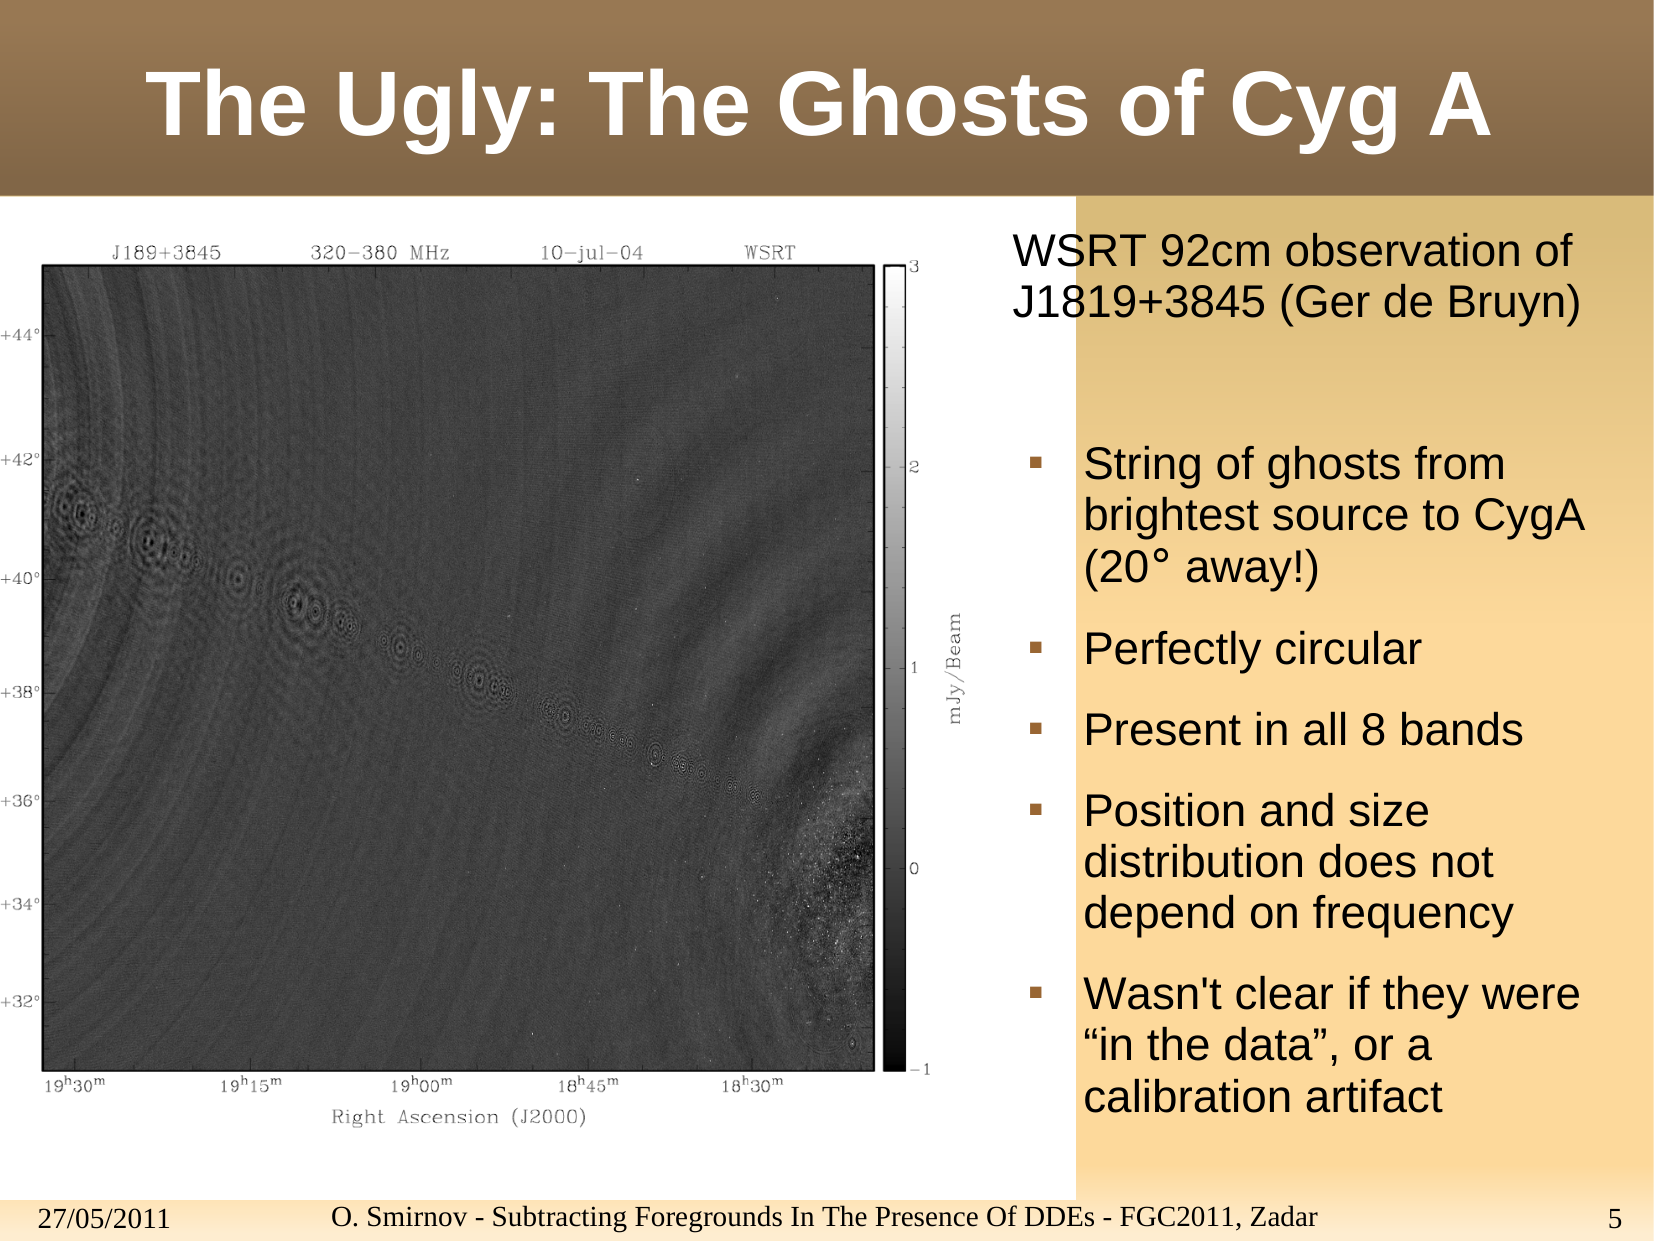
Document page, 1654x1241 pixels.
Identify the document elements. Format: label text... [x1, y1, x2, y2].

title The Ugly: The Ghosts of Cyg A [76, 0, 1565, 208]
list WSRT 92cm observation of J1819+3845 (Ger de Bruyn) String of ghosts from brightest source to CygA (20° away!) Perfectly circular Present in all 8 bands Position and size distribution does not depend on frequency Wasn't clear if they were “in the data”, or a calibration artifact [1012, 225, 1633, 1241]
picture [0, 0, 1654, 1241]
